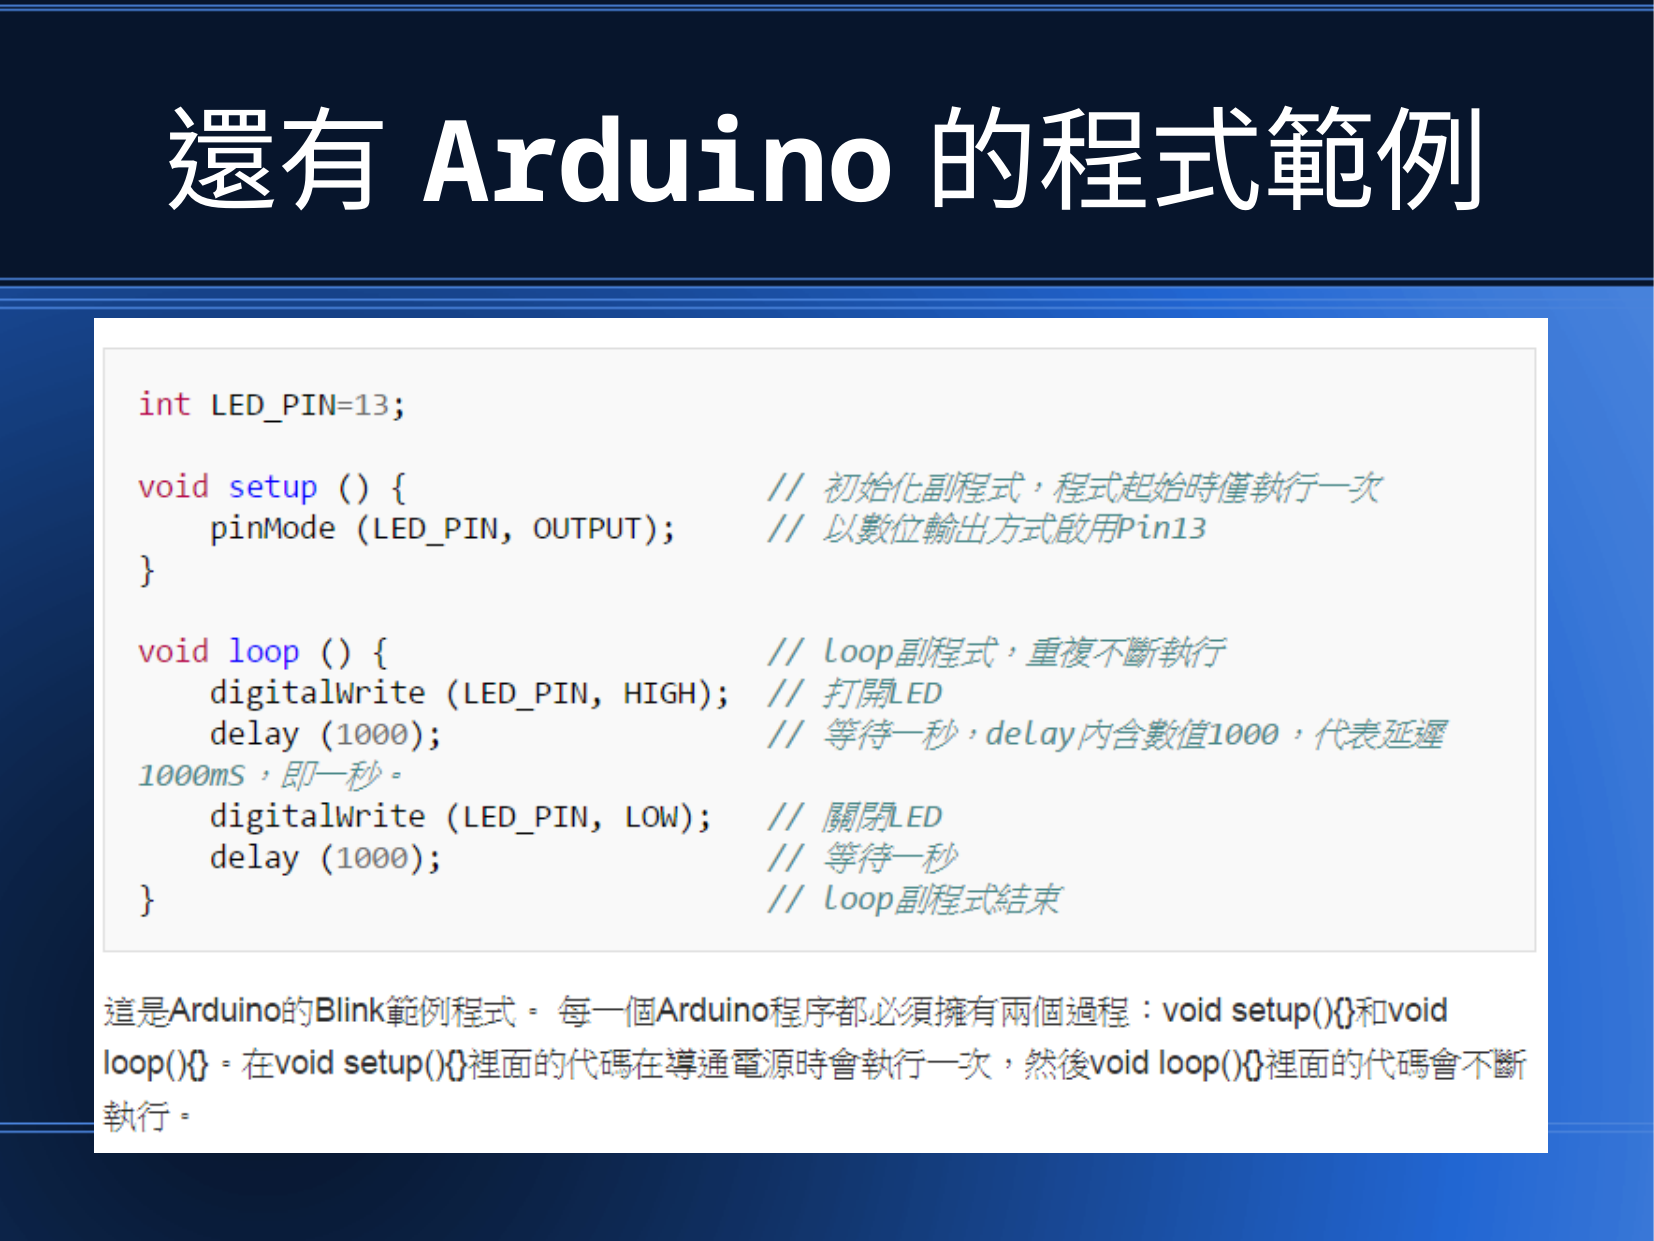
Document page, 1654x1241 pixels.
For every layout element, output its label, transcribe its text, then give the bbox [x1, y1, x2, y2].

picture [0, 0, 1654, 1241]
title 還有Arduino的程式範例 [82, 49, 1571, 257]
